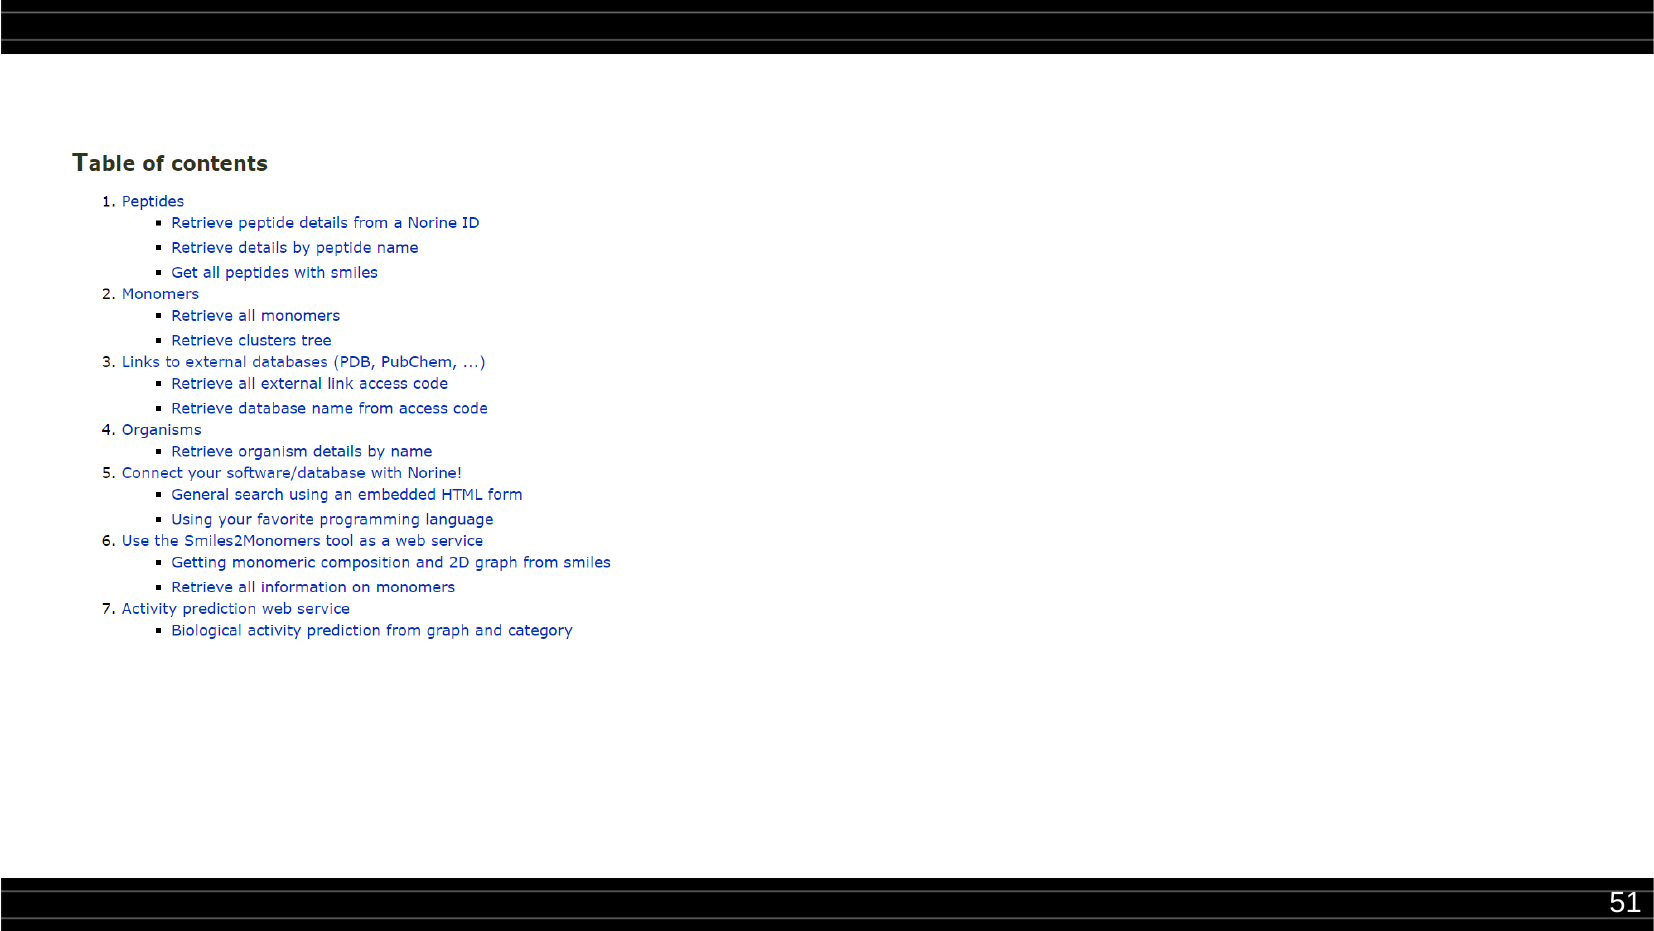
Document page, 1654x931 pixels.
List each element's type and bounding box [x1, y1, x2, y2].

picture [1, 878, 1654, 931]
picture [42, 134, 631, 664]
picture [1, 0, 1654, 54]
